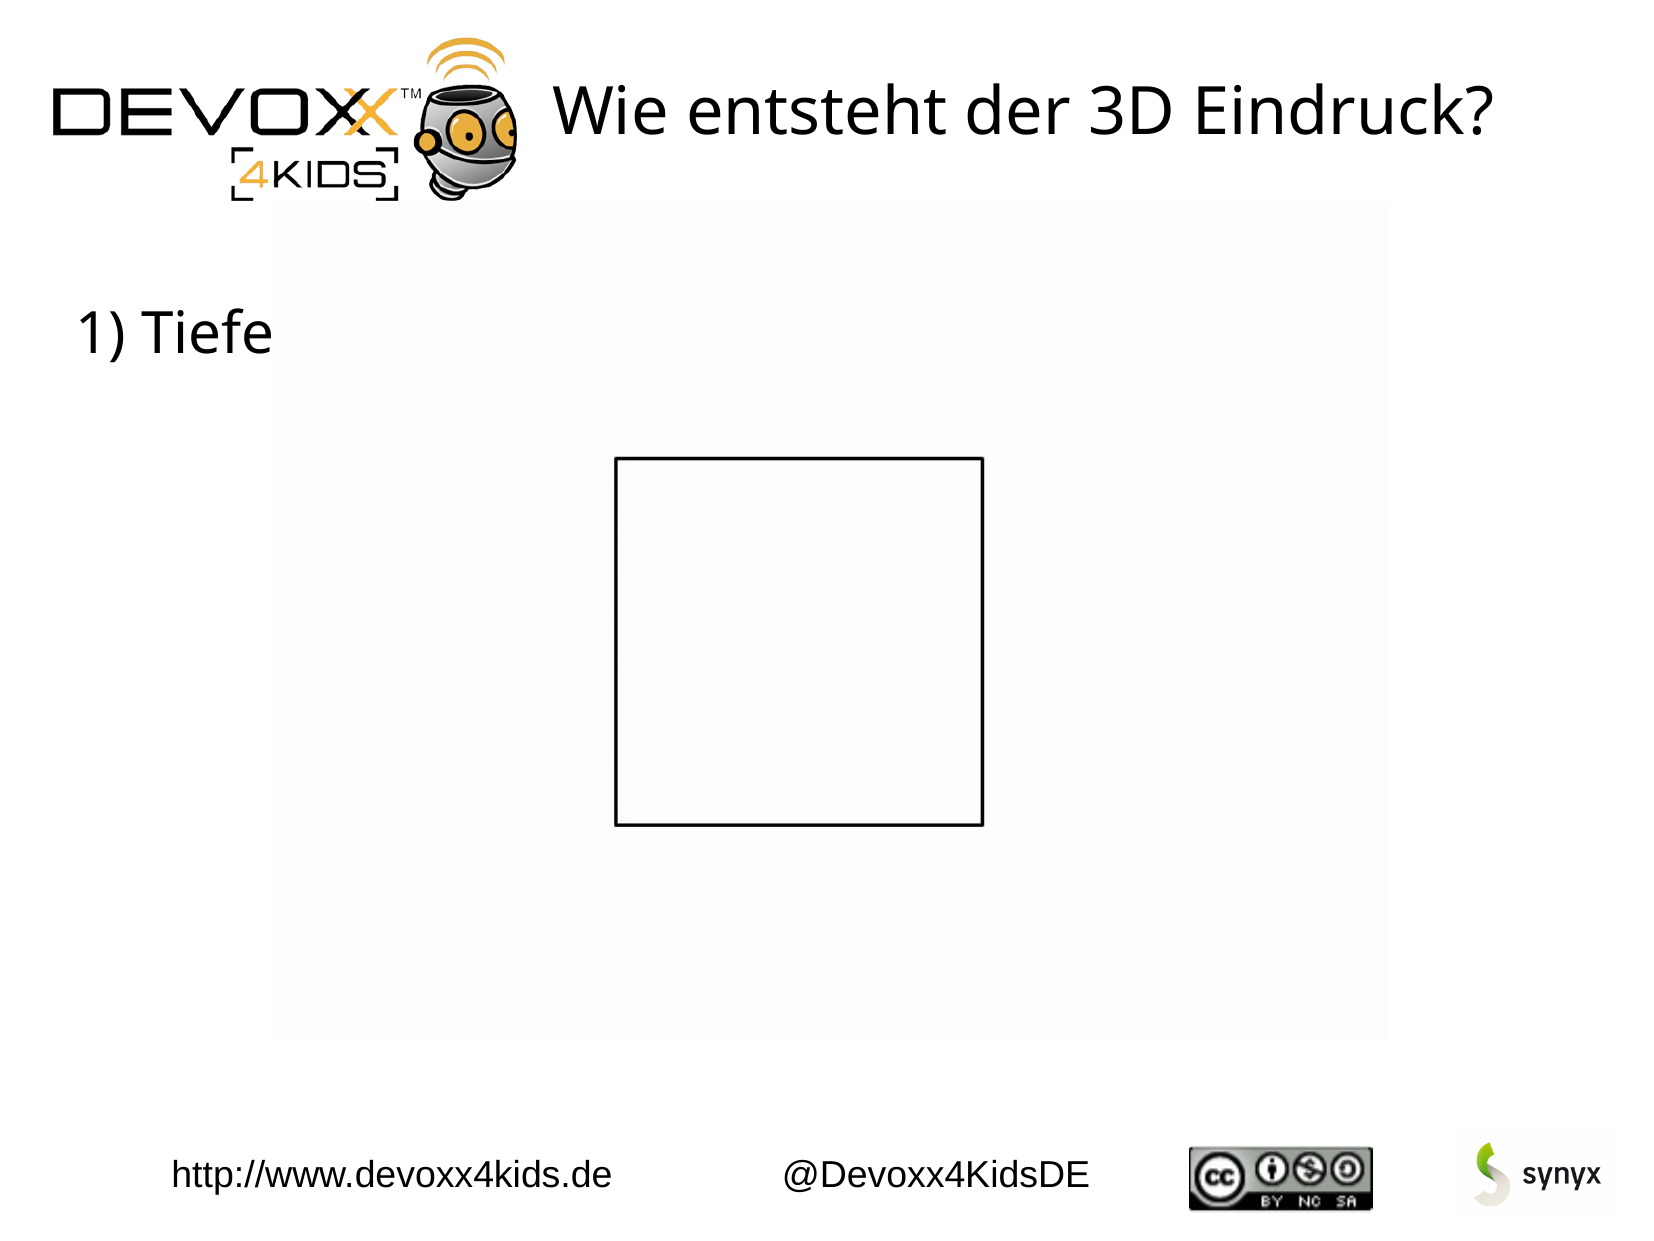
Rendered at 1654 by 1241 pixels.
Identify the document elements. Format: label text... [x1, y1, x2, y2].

picture [1455, 1128, 1616, 1223]
picture [271, 202, 1388, 1040]
picture [53, 37, 517, 201]
text_box 1) Tiefe [75, 284, 807, 572]
title Wie entsteht der 3D Eindruck? [537, 60, 1595, 302]
picture [1189, 1146, 1373, 1213]
